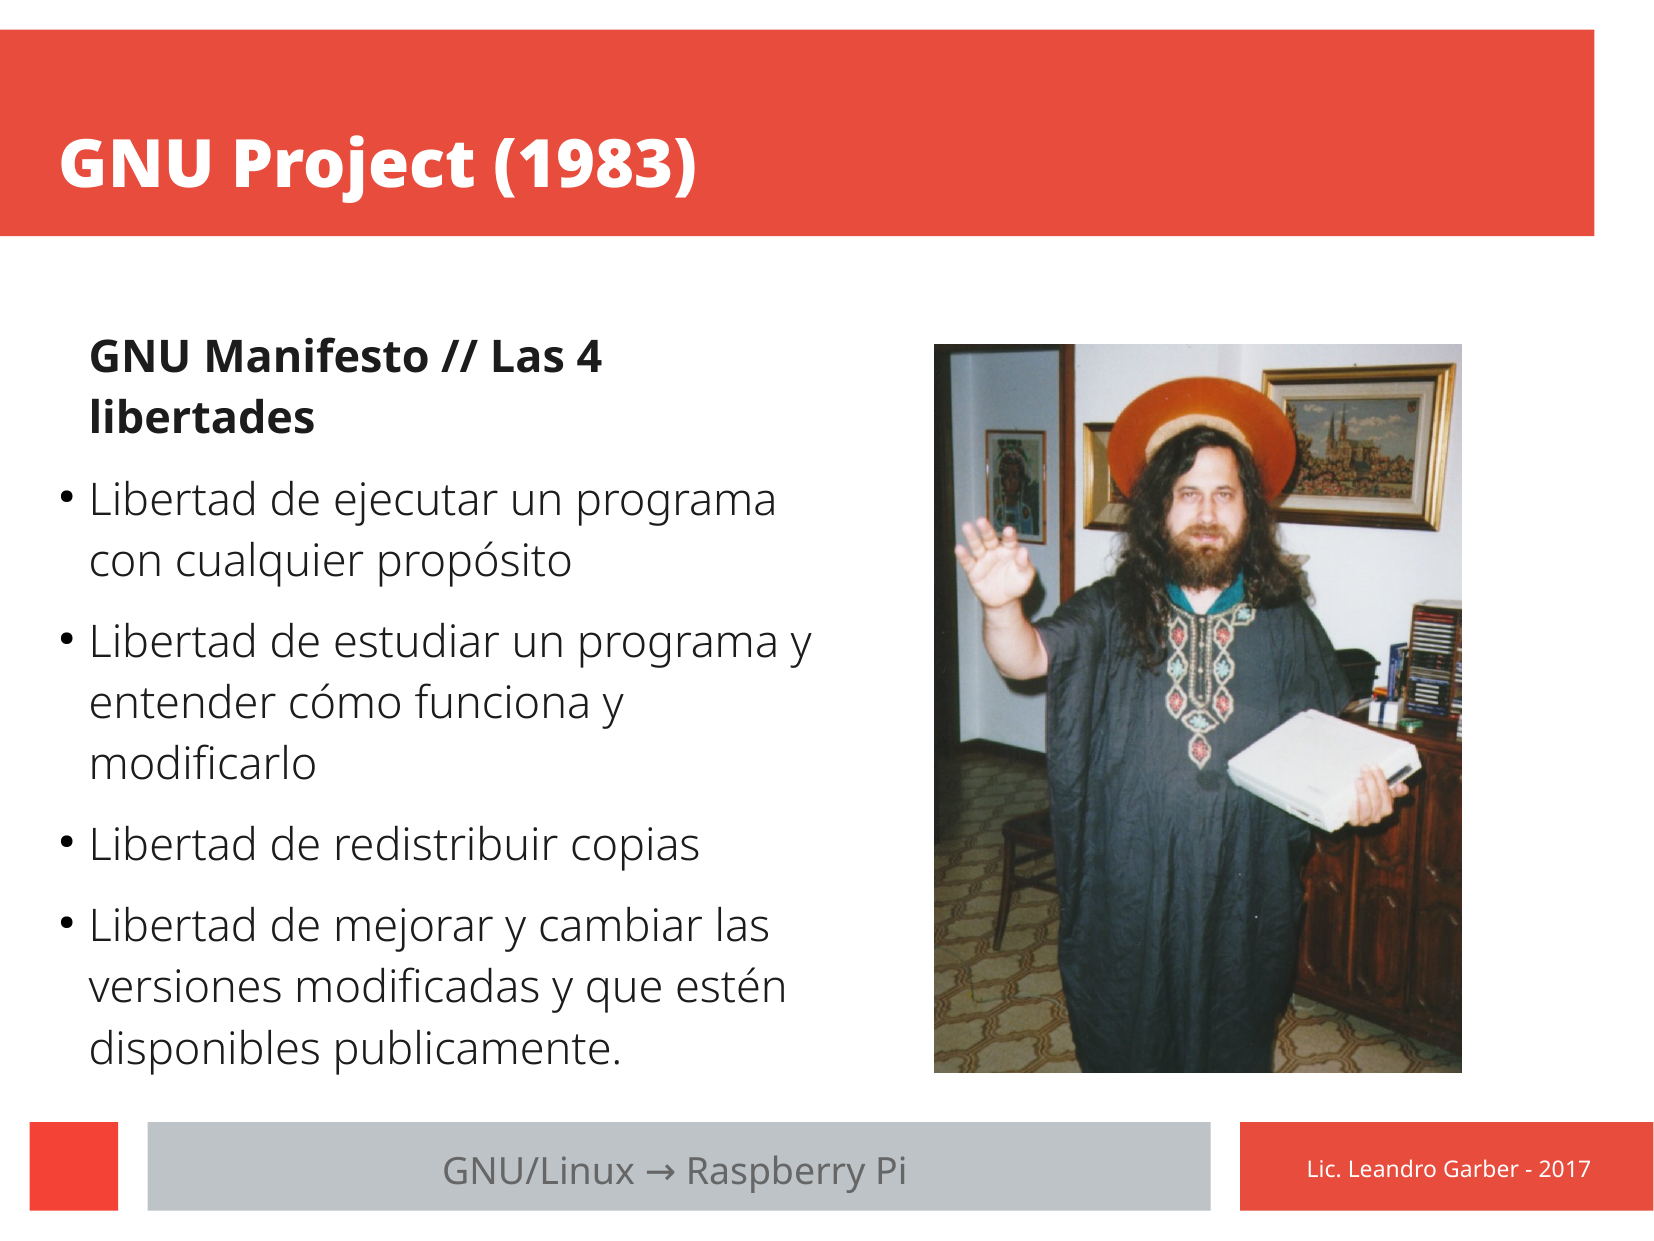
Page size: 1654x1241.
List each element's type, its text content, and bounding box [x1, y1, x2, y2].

text_box Lic. Leandro Garber - 2017 [1245, 1145, 1654, 1194]
picture [934, 344, 1462, 1073]
text_box GNU/Linux → Raspberry Pi [150, 1125, 1201, 1215]
list GNU Manifesto // Las 4 libertades Libertad de ejecutar un programa con cualquier propósito Libertad de estudiar un programa y entender cómo funciona y modificarlo Libertad de redistribuir copias Libertad de mejorar y cambiar las versiones modificadas y que estén disponibles publicamente. [59, 324, 826, 1093]
title GNU Project (1983) [59, 59, 1595, 207]
